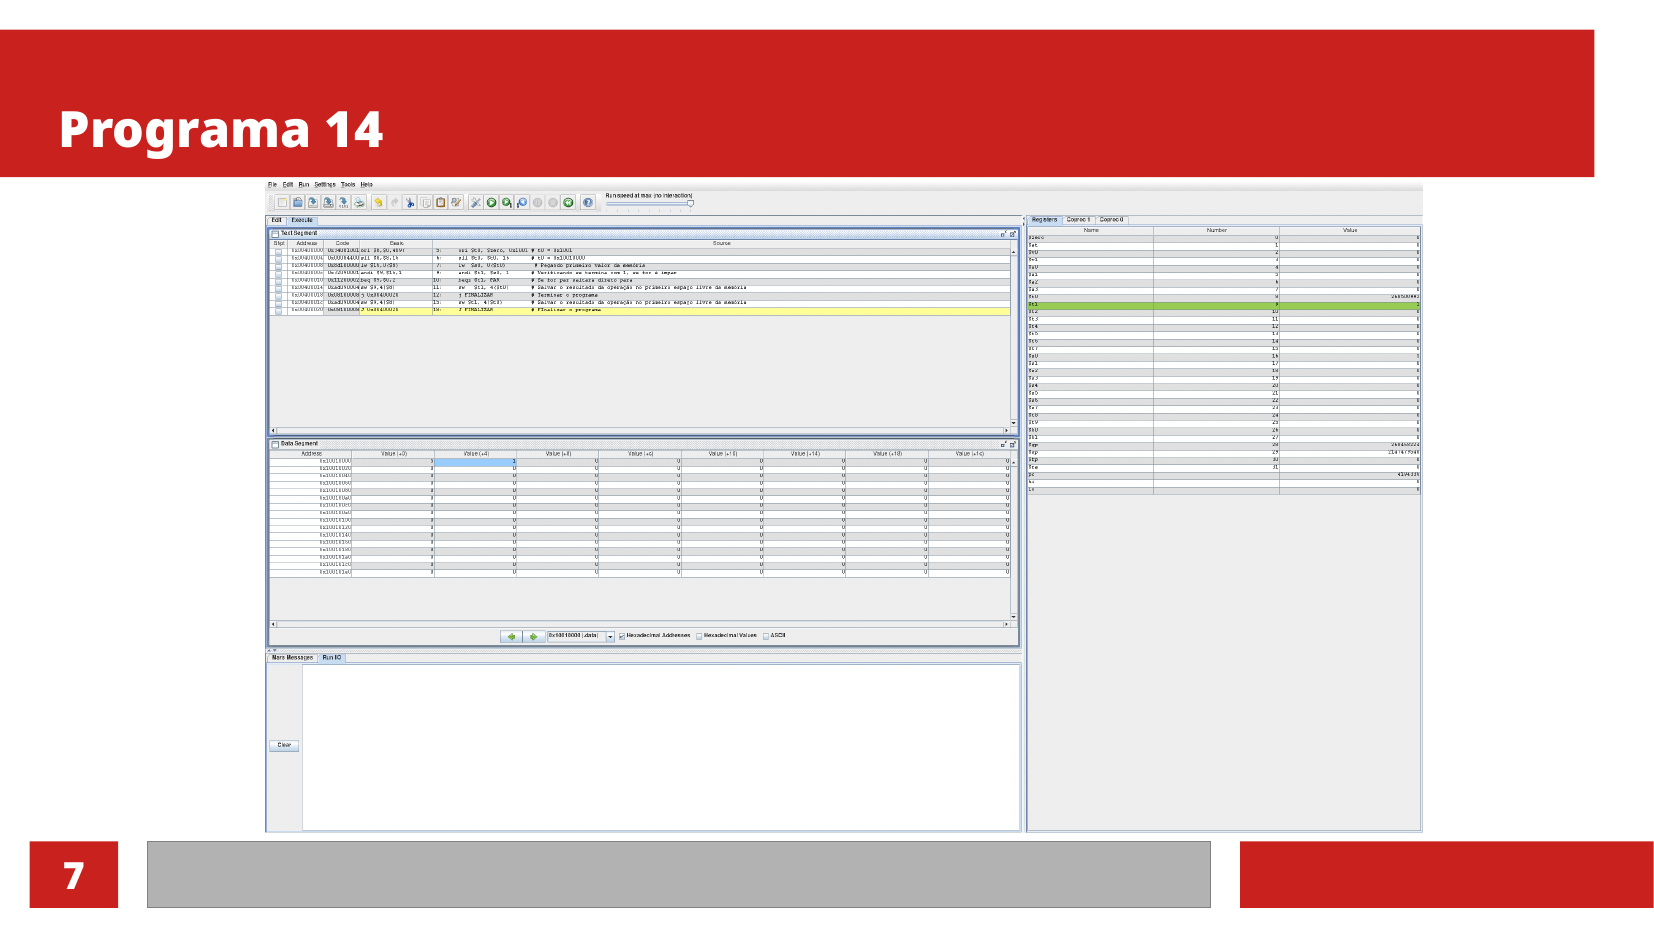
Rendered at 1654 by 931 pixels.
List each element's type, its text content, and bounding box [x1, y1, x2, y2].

picture [265, 181, 1423, 833]
title Programa 14 [59, 44, 1595, 163]
